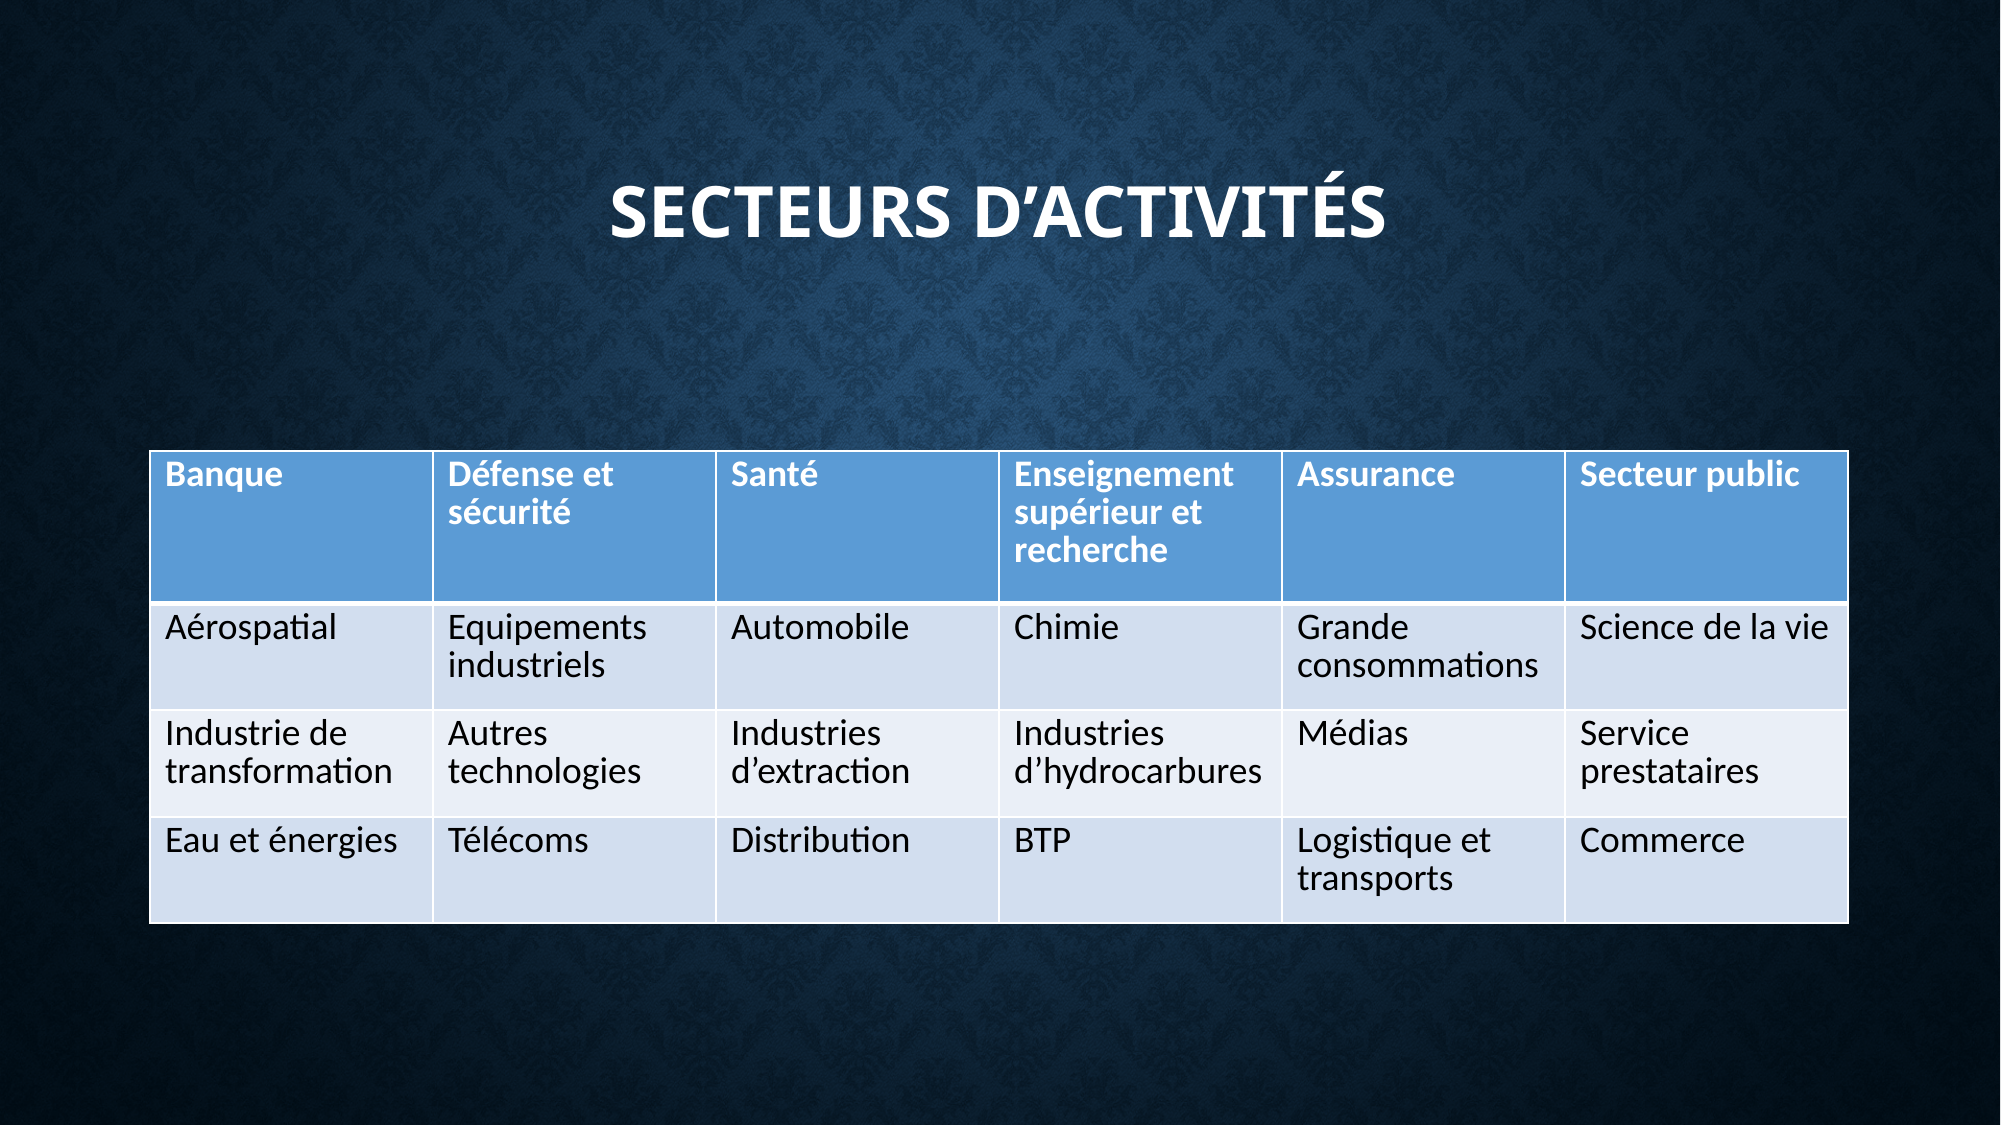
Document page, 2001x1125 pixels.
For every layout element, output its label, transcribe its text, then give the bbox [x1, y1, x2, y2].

table_cell Automobile [717, 606, 998, 709]
table_cell Service prestataires [1566, 711, 1847, 816]
table_header Banque [151, 452, 432, 601]
table_header Enseignement supérieur et recherche [1000, 452, 1281, 601]
table_header Secteur public [1566, 452, 1847, 601]
table_cell Industries d’hydrocarbures [1000, 711, 1281, 816]
table_cell Industries d’extraction [717, 711, 998, 816]
table_cell Industrie de transformation [151, 711, 432, 816]
table_cell Autres technologies [434, 711, 715, 816]
table_cell Grande consommations [1283, 606, 1564, 709]
table_header Assurance [1283, 452, 1564, 601]
table_header Défense et sécurité [434, 452, 715, 601]
table_cell Chimie [1000, 606, 1281, 709]
table_cell BTP [1000, 818, 1281, 922]
table_cell Science de la vie [1566, 606, 1847, 709]
table_cell Aérospatial [151, 606, 432, 709]
table_header Santé [717, 452, 998, 601]
table_cell Médias [1283, 711, 1564, 816]
table_cell Télécoms [434, 818, 715, 922]
picture [0, 0, 2001, 1125]
table_cell Logistique et transports [1283, 818, 1564, 922]
table_cell Eau et énergies [151, 818, 432, 922]
title Secteurs d’activités [149, 99, 1849, 318]
table_cell Equipements industriels [434, 606, 715, 709]
table_cell Commerce [1566, 818, 1847, 922]
table_cell Distribution [717, 818, 998, 922]
